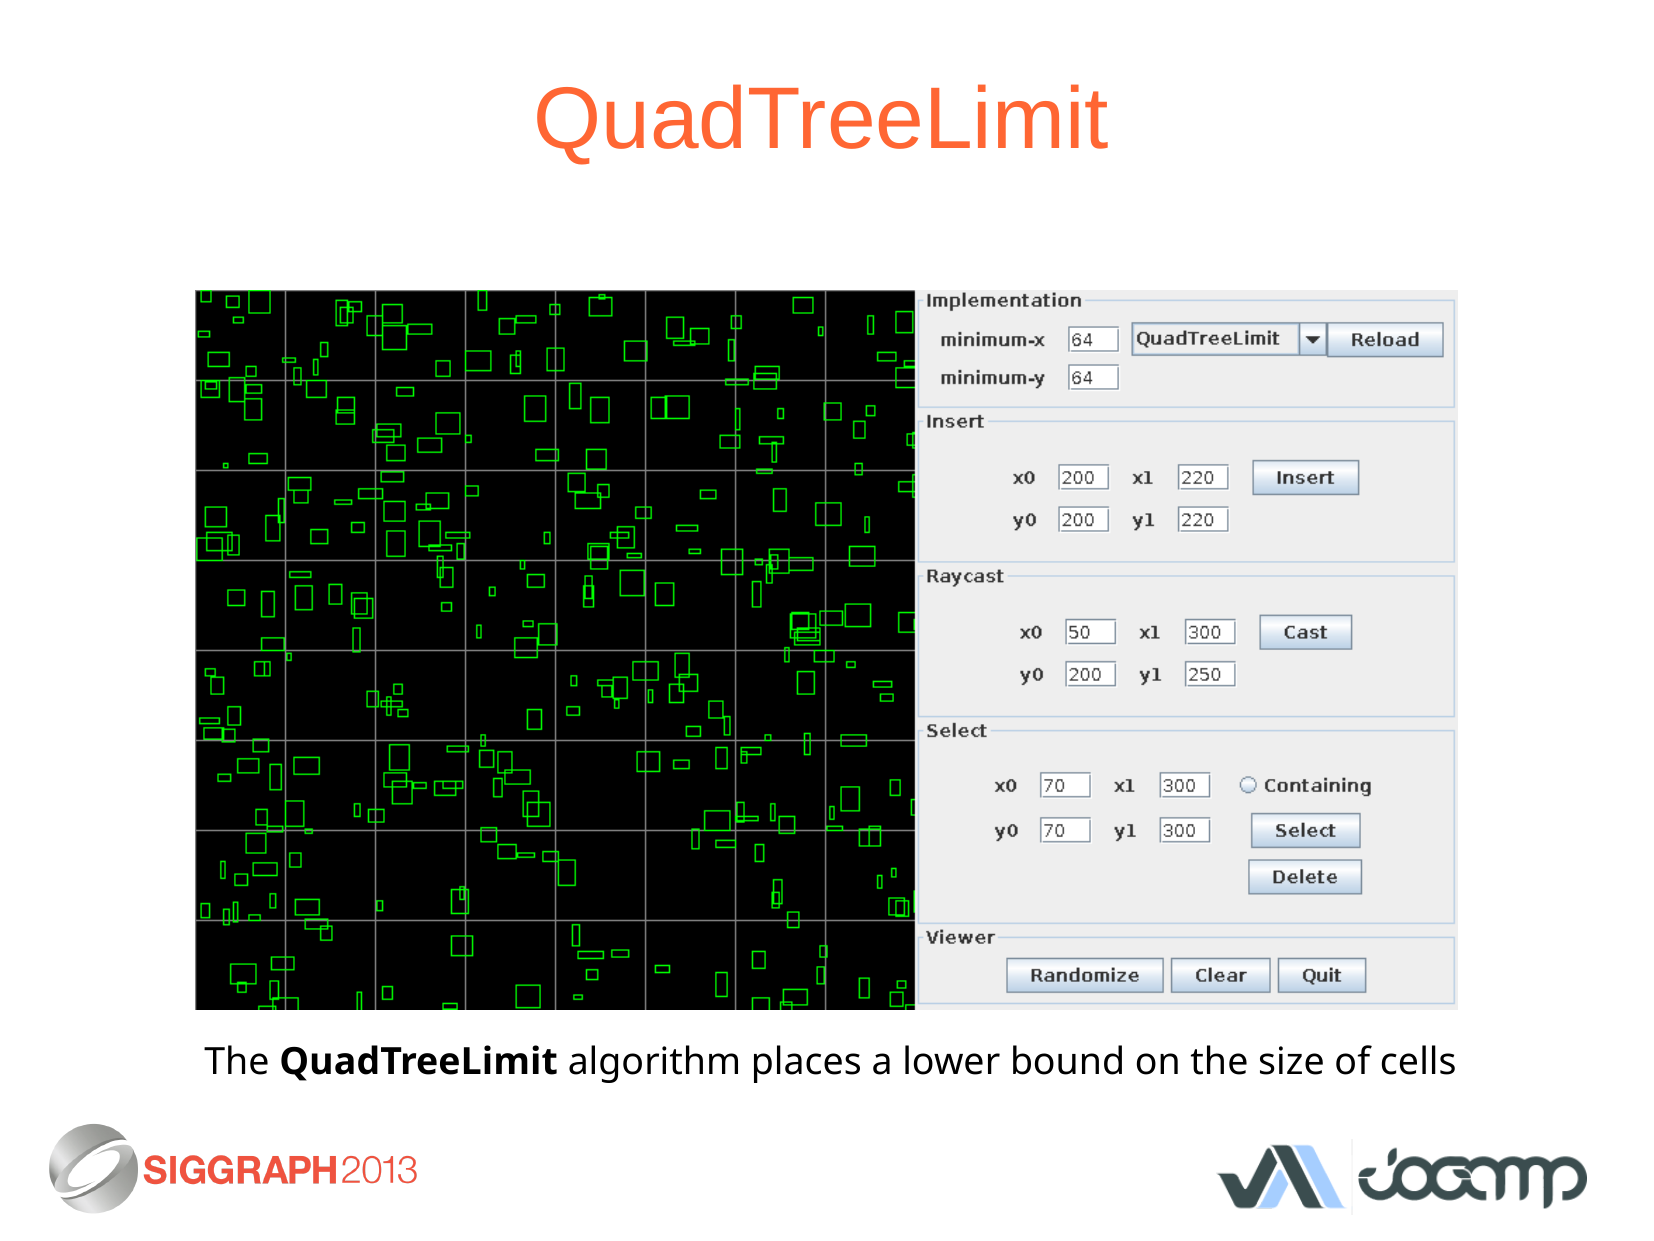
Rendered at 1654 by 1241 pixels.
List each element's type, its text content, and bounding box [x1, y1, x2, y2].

title QuadTreeLimit [68, 49, 1576, 188]
picture [195, 290, 1458, 1010]
picture [1215, 1139, 1587, 1215]
text_box The QuadTreeLimit algorithm places a lower bound on the size of cells [189, 1027, 1576, 1086]
picture [45, 1122, 421, 1215]
